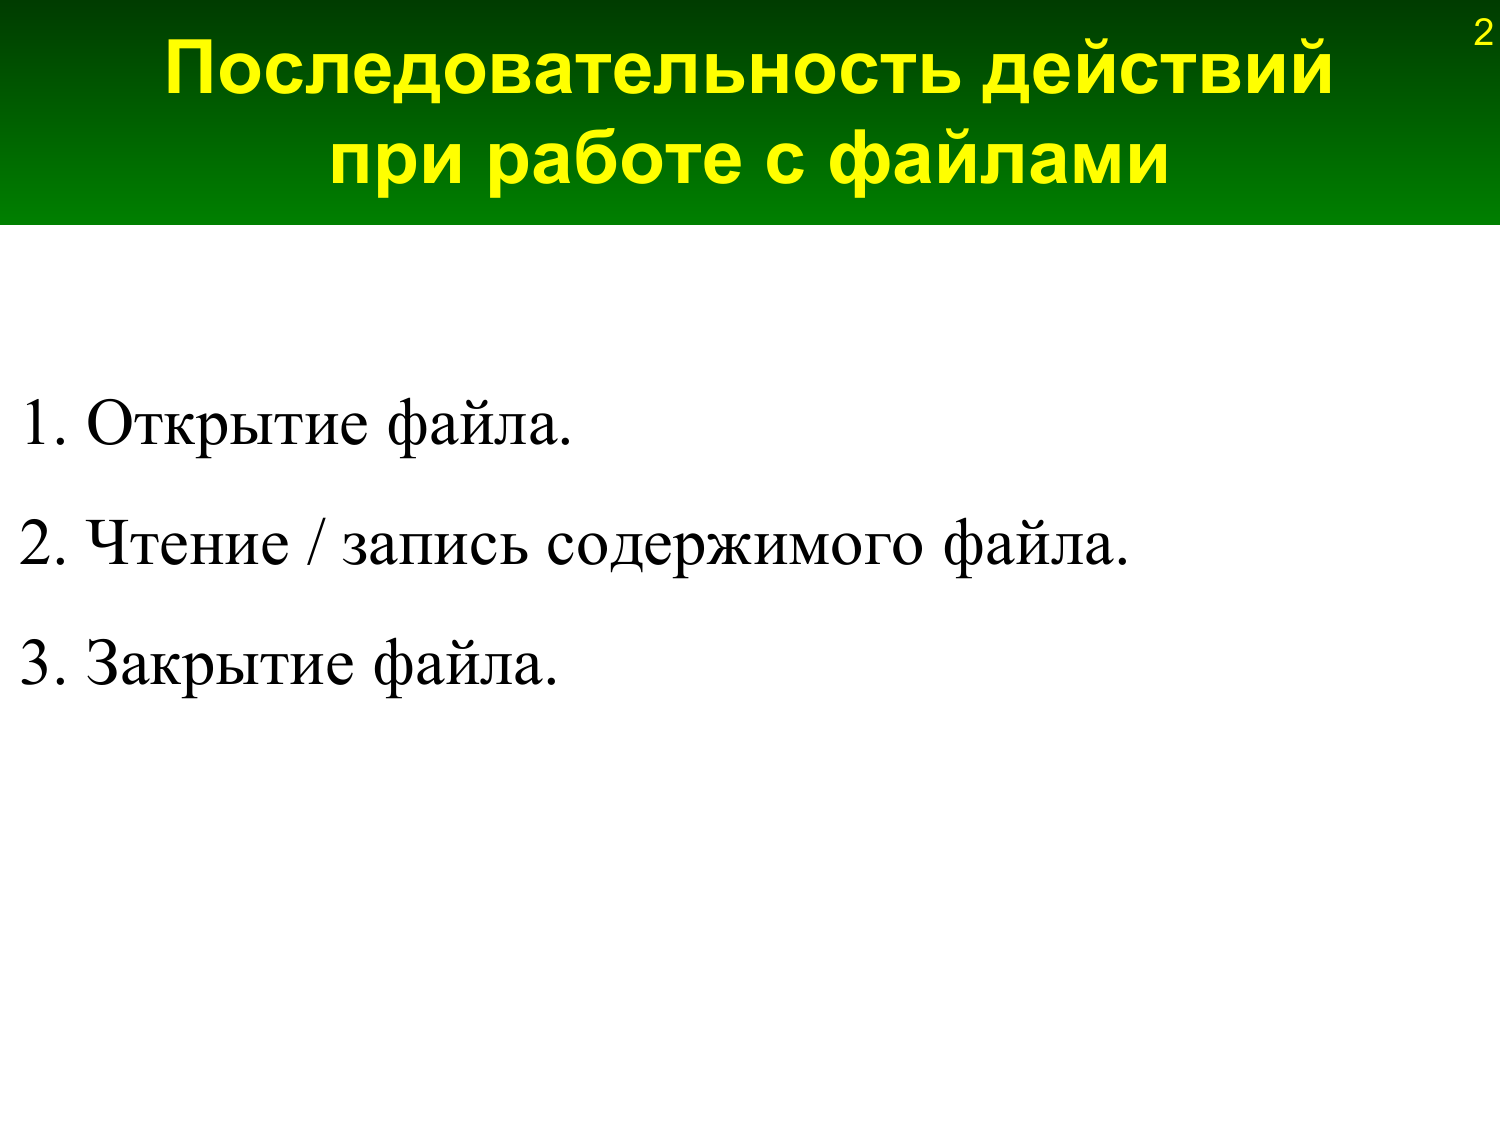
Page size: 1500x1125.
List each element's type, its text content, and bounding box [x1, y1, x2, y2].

text_box Открытие файла. Чтение / запись содержимого файла. Закрытие файла. [19, 330, 1444, 706]
title Последовательность действий при работе с файлами [112, 10, 1388, 207]
